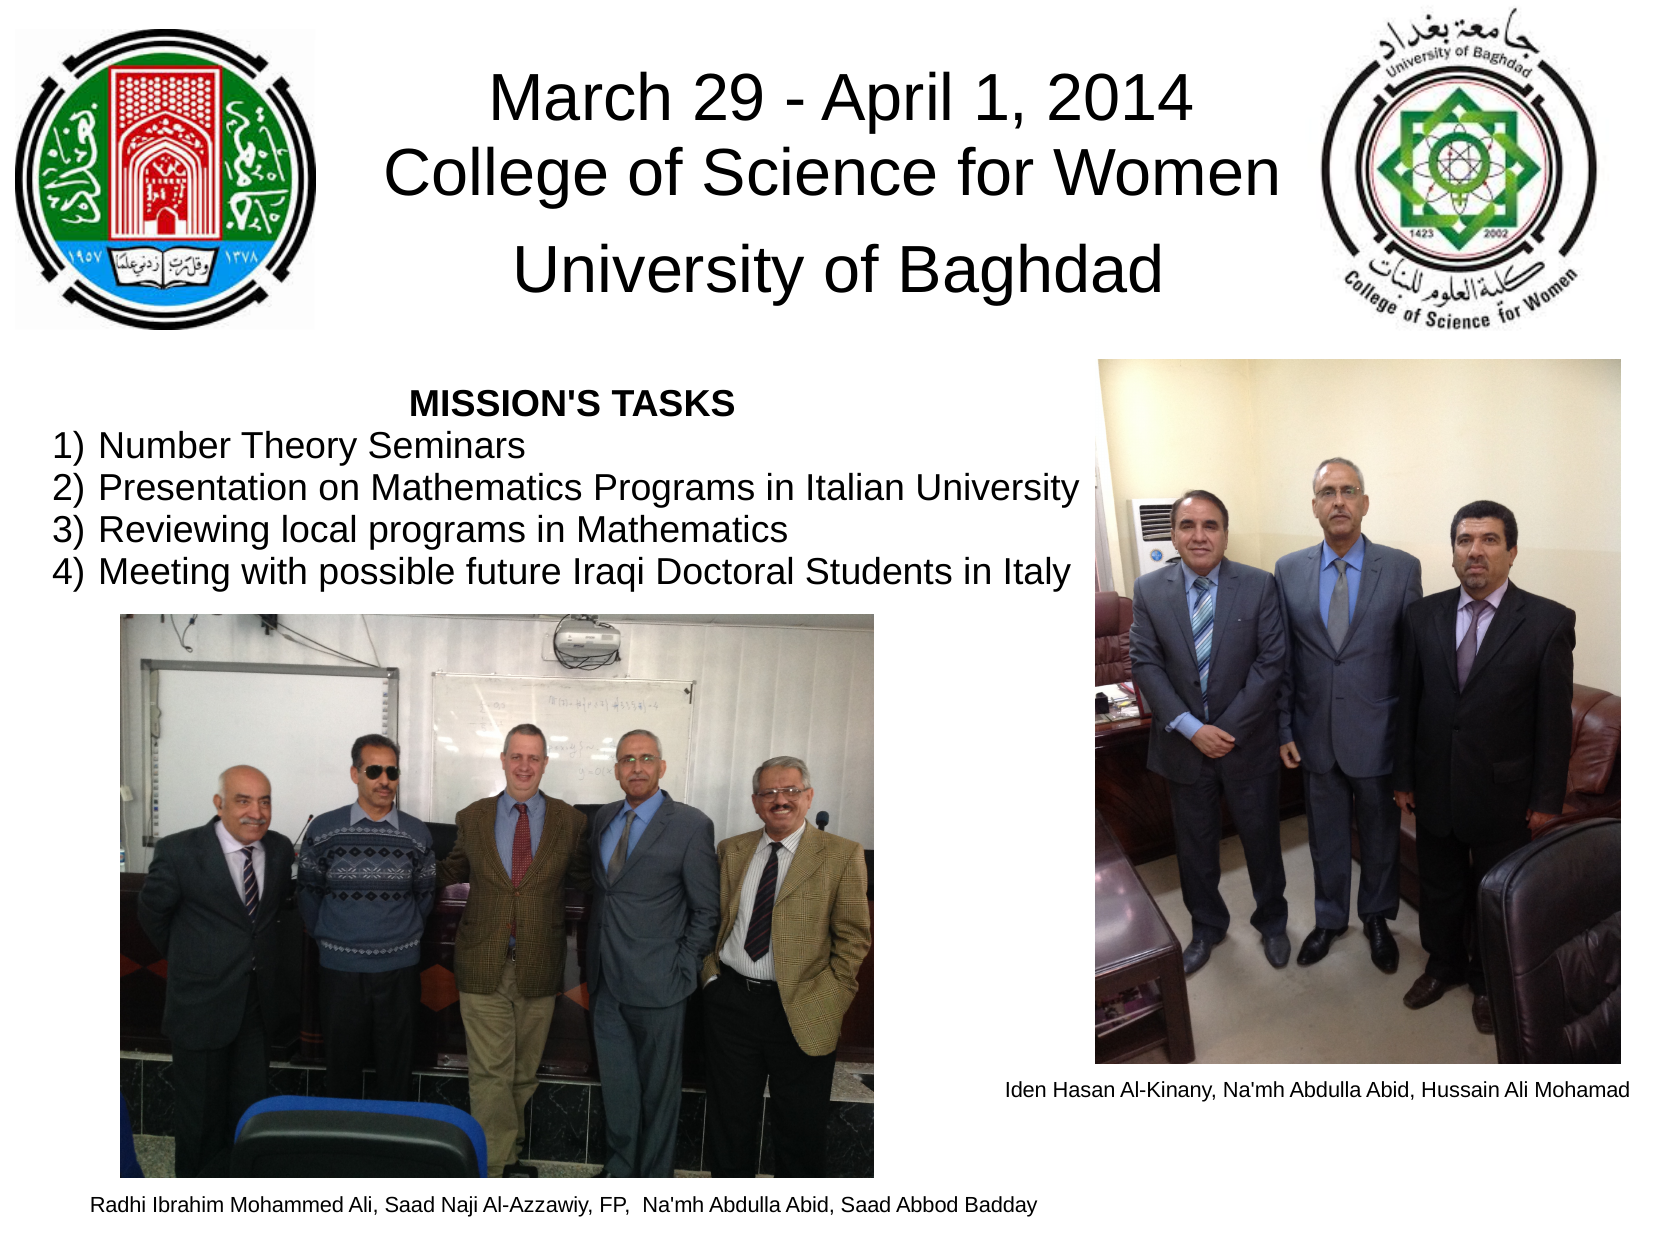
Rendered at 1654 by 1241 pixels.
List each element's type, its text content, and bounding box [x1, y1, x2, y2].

text_box Radhi Ibrahim Mohammed Ali, Saad Naji Al-Azzawiy, FP, Na'mh Abdulla Abid, Saad Abbod Badday [75, 1185, 1081, 1225]
picture [1283, 0, 1636, 346]
text_box Iden Hasan Al-Kinany, Na'mh Abdulla Abid, Hussain Ali Mohamad [990, 1070, 1651, 1111]
picture [120, 614, 874, 1178]
picture [1095, 359, 1621, 1064]
text_box MISSION'S TASKS Number Theory Seminars Presentation on Mathematics Programs in Italian University Reviewing local programs in Mathematics Meeting with possible future Iraqi Doctoral Students in Italy [37, 375, 1095, 600]
picture [15, 29, 316, 331]
title March 29 - April 1, 2014 College of Science for Women University of Baghdad [316, 60, 1283, 313]
